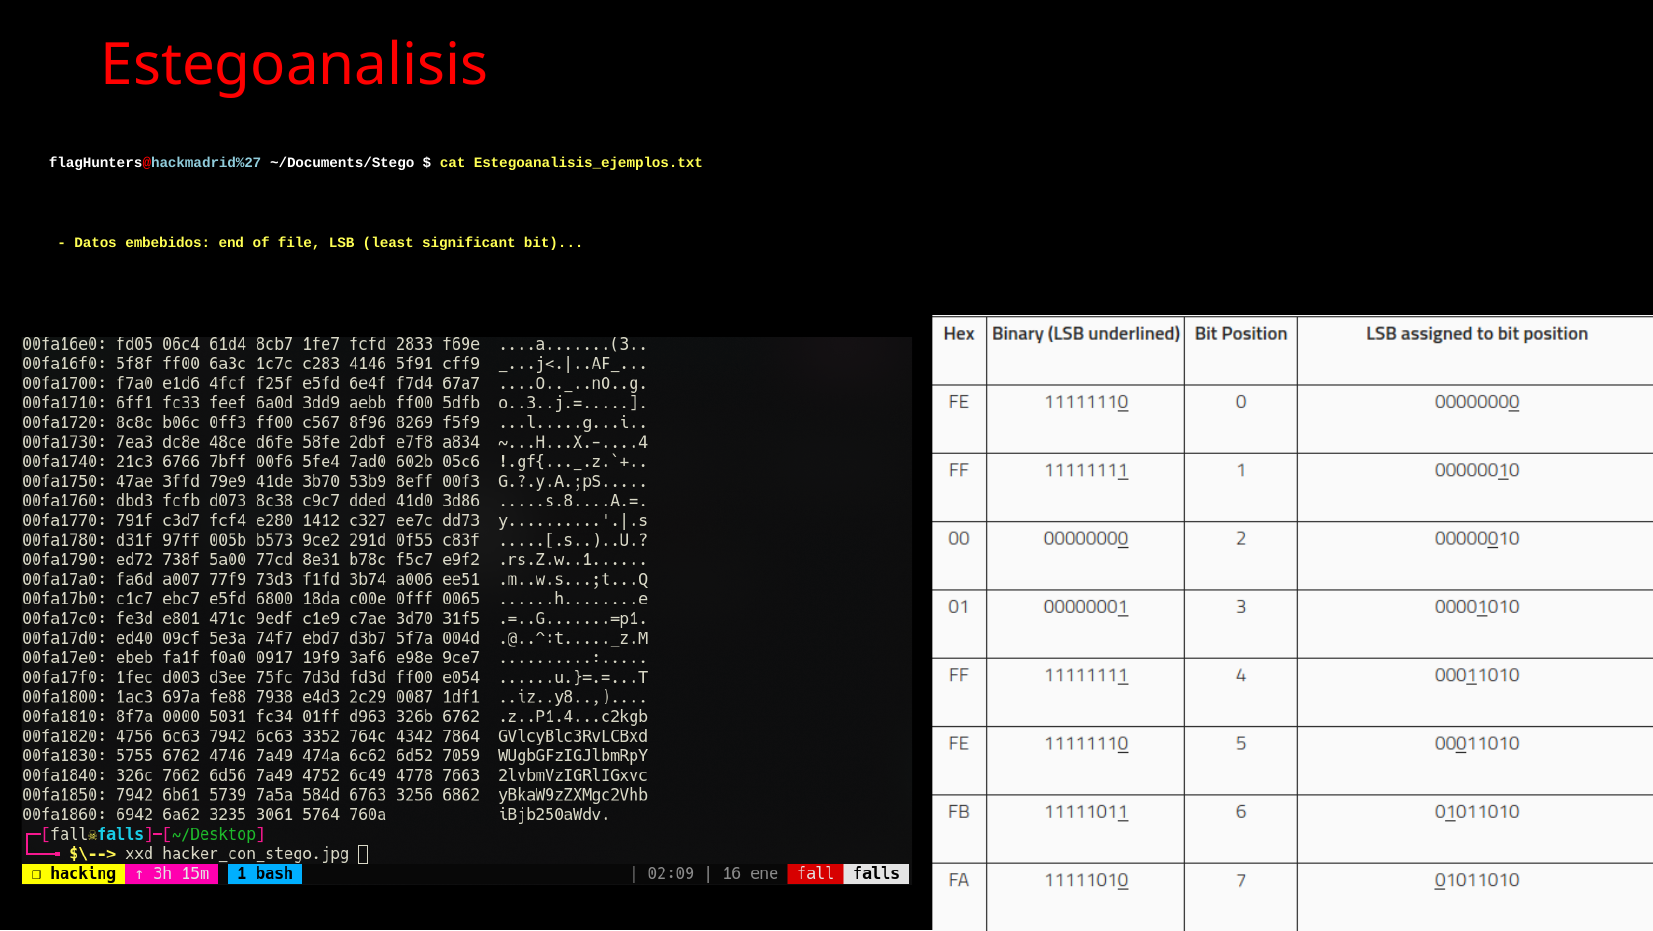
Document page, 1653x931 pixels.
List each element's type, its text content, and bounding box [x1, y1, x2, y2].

title Estegoanalisis [100, 0, 1247, 124]
text_box [21, 337, 913, 885]
text_box [932, 315, 1653, 931]
list flagHunters@hackmadrid%27 ~/Documents/Stego $ cat Estegoanalisis_ejemplos.txt - Datos embebidos: end of file, LSB (least significant bit)... [48, 154, 1624, 477]
